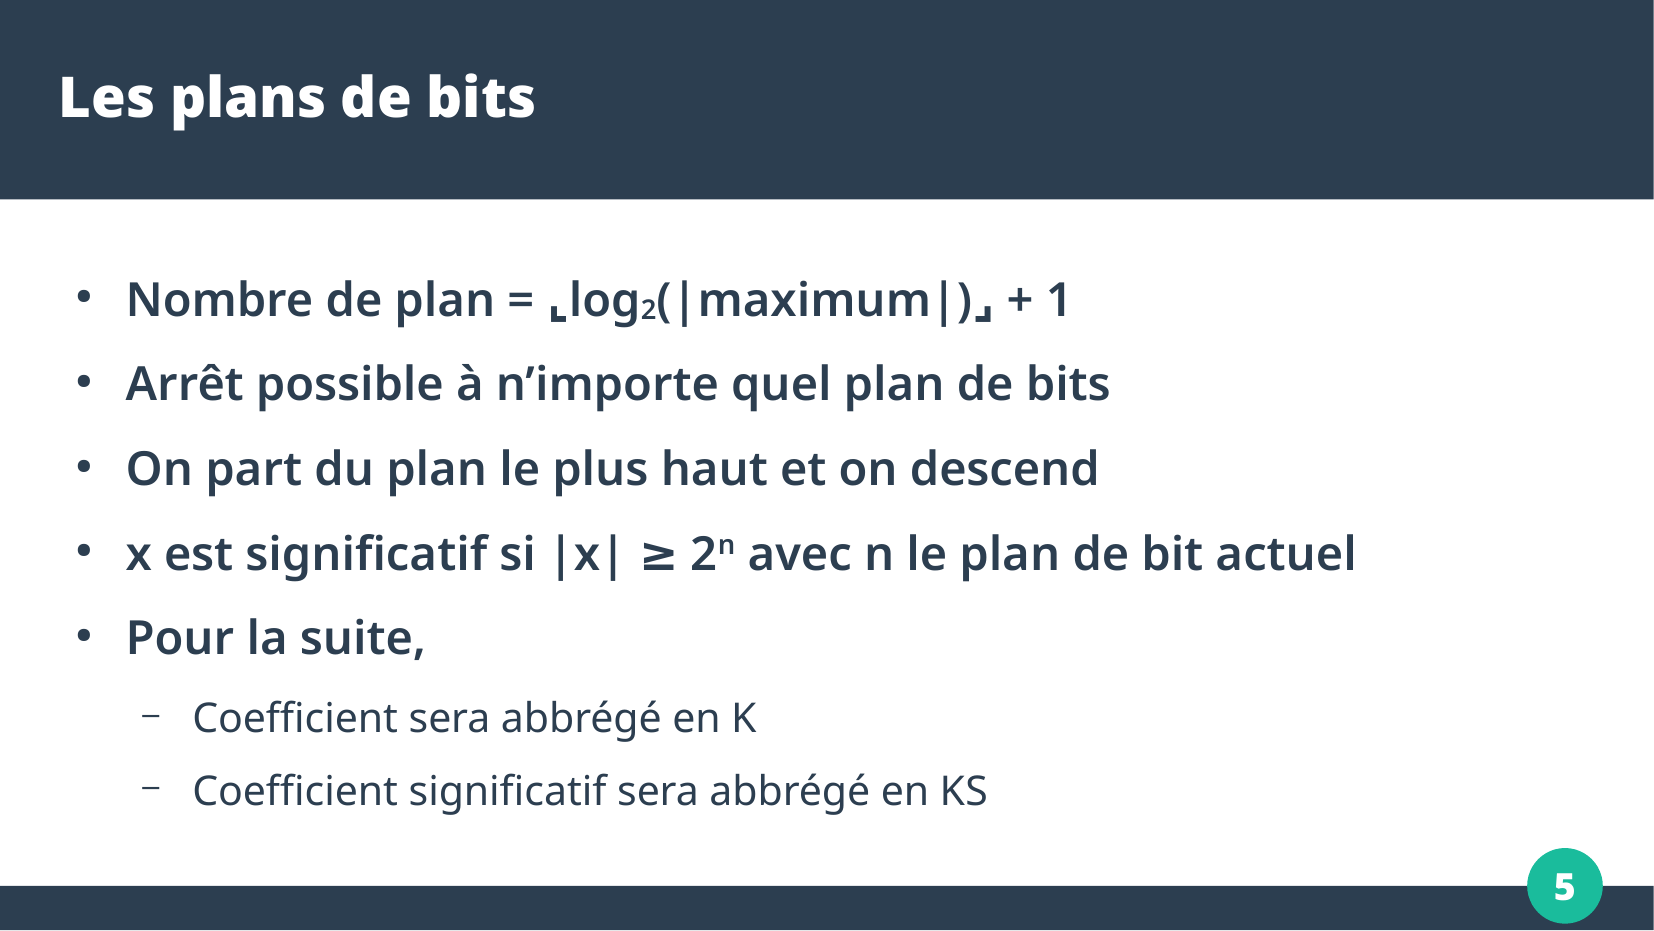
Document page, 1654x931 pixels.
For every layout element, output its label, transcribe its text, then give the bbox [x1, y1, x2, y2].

title Les plans de bits [59, 37, 1595, 155]
list Nombre de plan = ⌞log2(|maximum|)⌟ + 1 Arrêt possible à n’importe quel plan de bits On part du plan le plus haut et on descend x est significatif si |x| ≥ 2n avec n le plan de bit actuel Pour la suite, Coefficient sera abbrégé en K Coefficient significatif sera abbrégé en KS [59, 265, 1477, 820]
